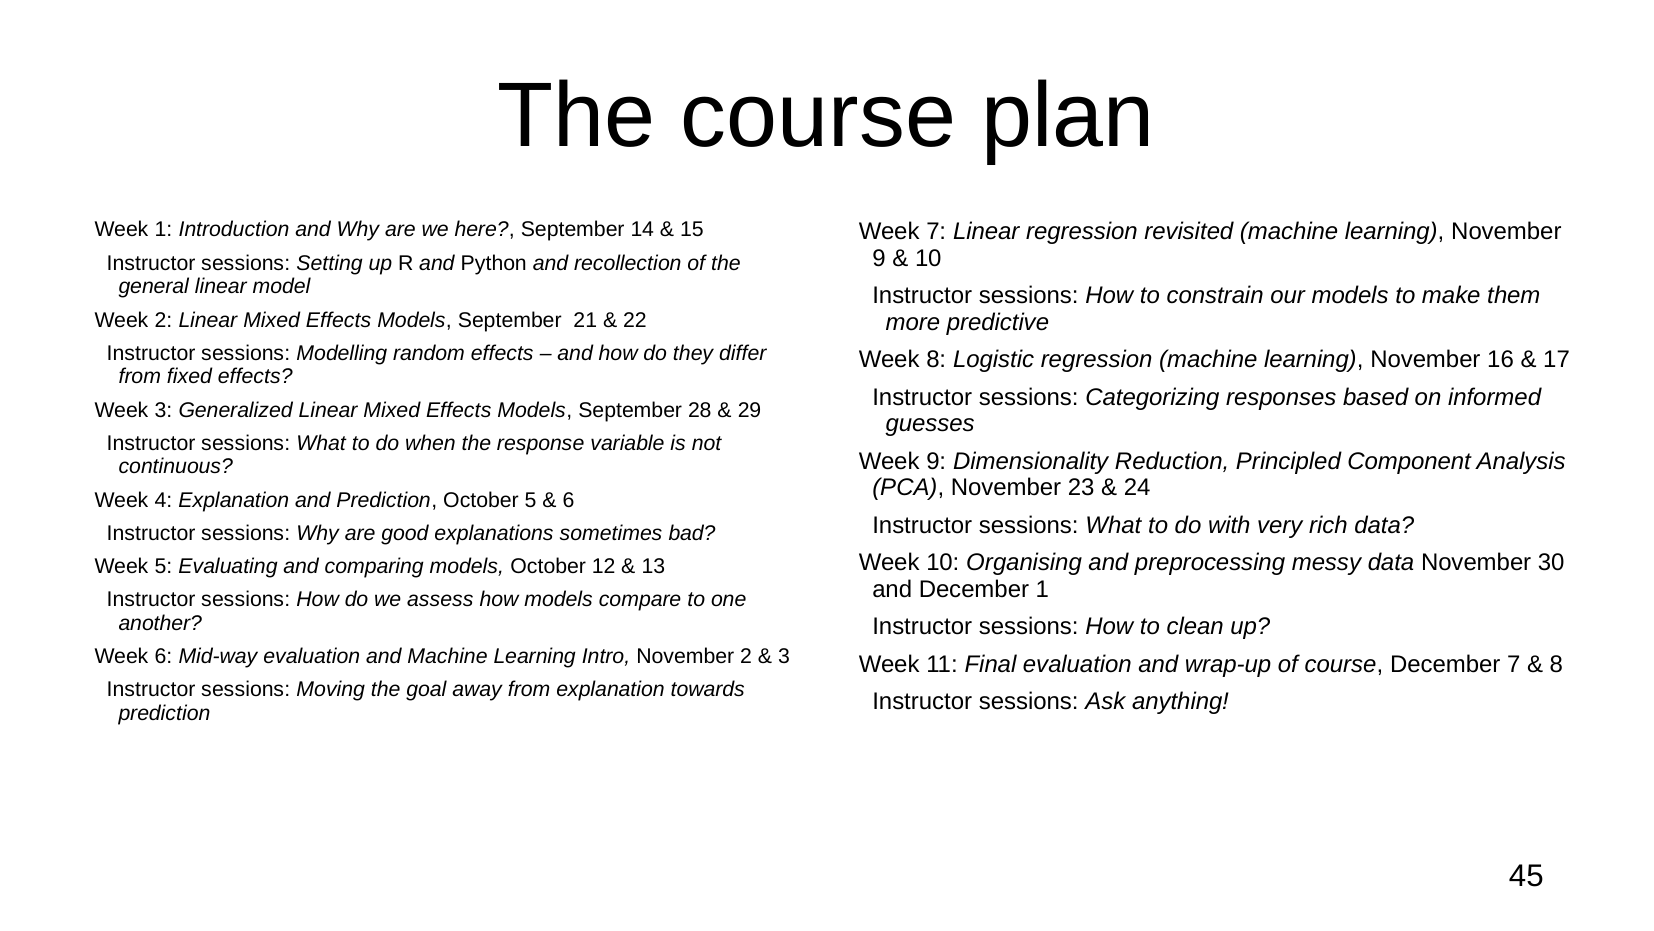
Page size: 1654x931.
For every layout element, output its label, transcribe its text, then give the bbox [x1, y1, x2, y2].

text_box <nummer> [1494, 850, 1654, 921]
list Week 1: Introduction and Why are we here?, September 14 & 15 Instructor sessions: Setting up R and Python and recollection of the general linear model Week 2: Linear Mixed Effects Models, September 21 & 22 Instructor sessions: Modelling random effects – and how do they differ from fixed effects? Week 3: Generalized Linear Mixed Effects Models, September 28 & 29 Instructor sessions: What to do when the response variable is not continuous? Week 4: Explanation and Prediction, October 5 & 6 Instructor sessions: Why are good explanations sometimes bad? Week 5: Evaluating and comparing models, October 12 & 13 Instructor sessions: How do we assess how models compare to one another? Week 6: Mid-way evaluation and Machine Learning Intro, November 2 & 3 Instructor sessions: Moving the goal away from explanation towards prediction [82, 217, 809, 758]
list Week 7: Linear regression revisited (machine learning), November 9 & 10 Instructor sessions: How to constrain our models to make them more predictive Week 8: Logistic regression (machine learning), November 16 & 17 Instructor sessions: Categorizing responses based on informed guesses Week 9: Dimensionality Reduction, Principled Component Analysis (PCA), November 23 & 24 Instructor sessions: What to do with very rich data? Week 10: Organising and preprocessing messy data November 30 and December 1 Instructor sessions: How to clean up? Week 11: Final evaluation and wrap-up of course, December 7 & 8 Instructor sessions: Ask anything! [845, 217, 1572, 758]
title The course plan [82, 37, 1571, 193]
